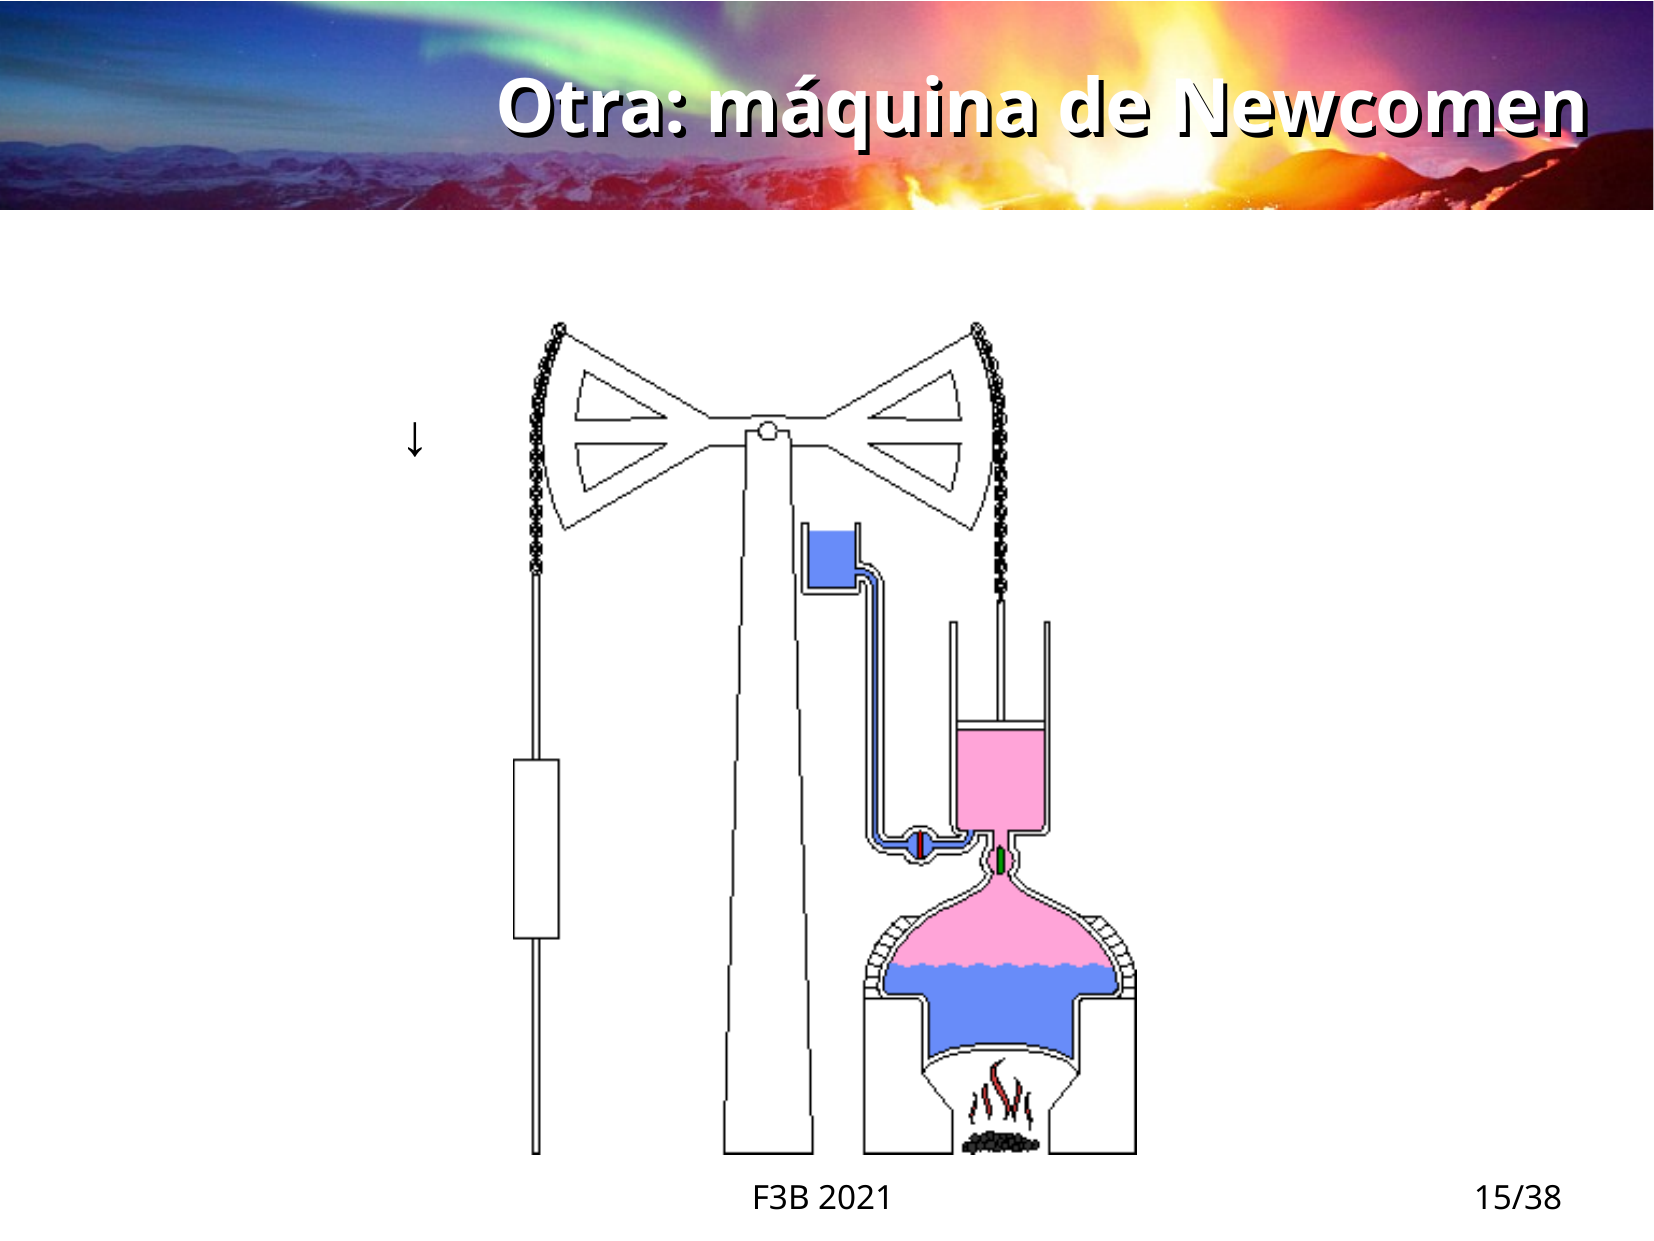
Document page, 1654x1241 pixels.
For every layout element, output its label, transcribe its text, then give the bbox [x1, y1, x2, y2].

picture [513, 254, 1137, 1156]
text_box ↓ [385, 389, 445, 475]
picture [0, 1, 1654, 210]
title Otra: máquina de Newcomen [45, 15, 1606, 191]
